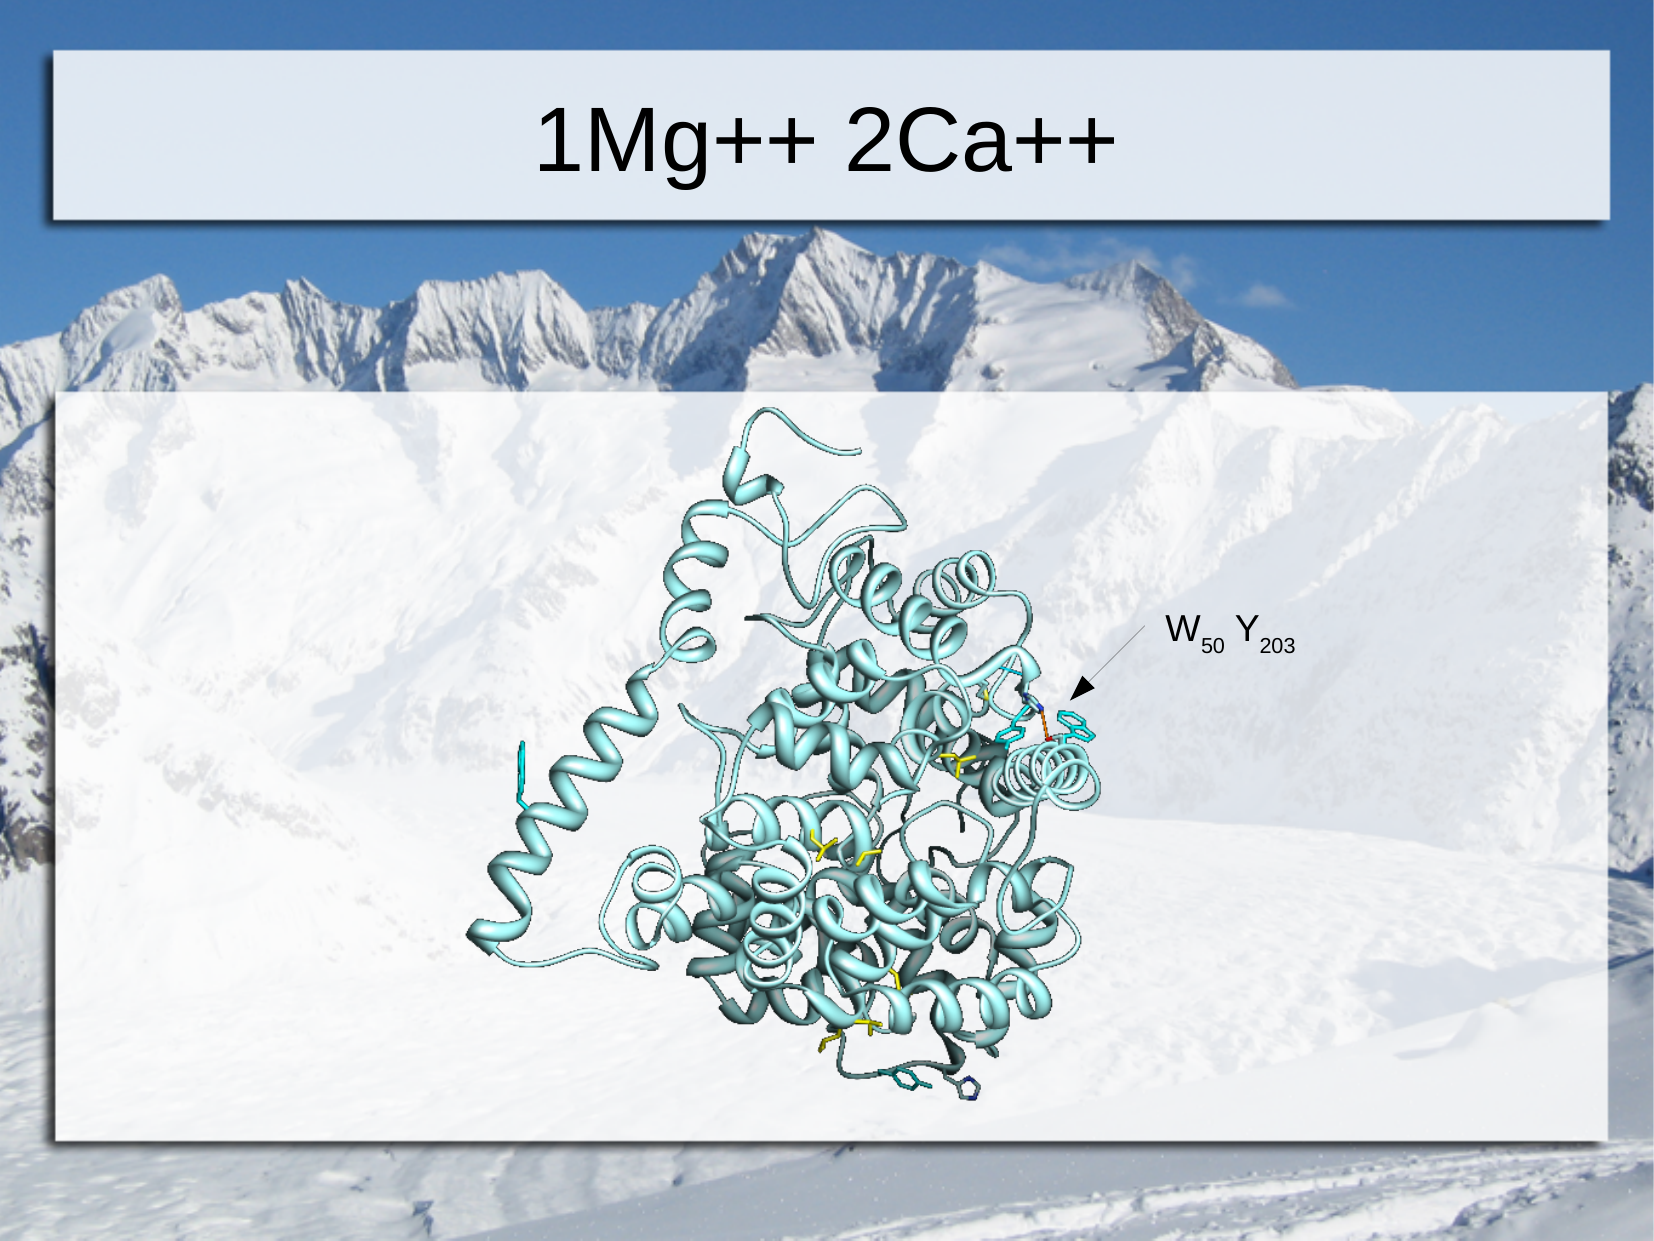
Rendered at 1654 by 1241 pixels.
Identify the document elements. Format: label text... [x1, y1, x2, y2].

picture [0, 0, 1654, 1241]
title 1Mg++ 2Ca++ [59, 68, 1595, 212]
text_box W50 Y203 [1150, 600, 1311, 666]
